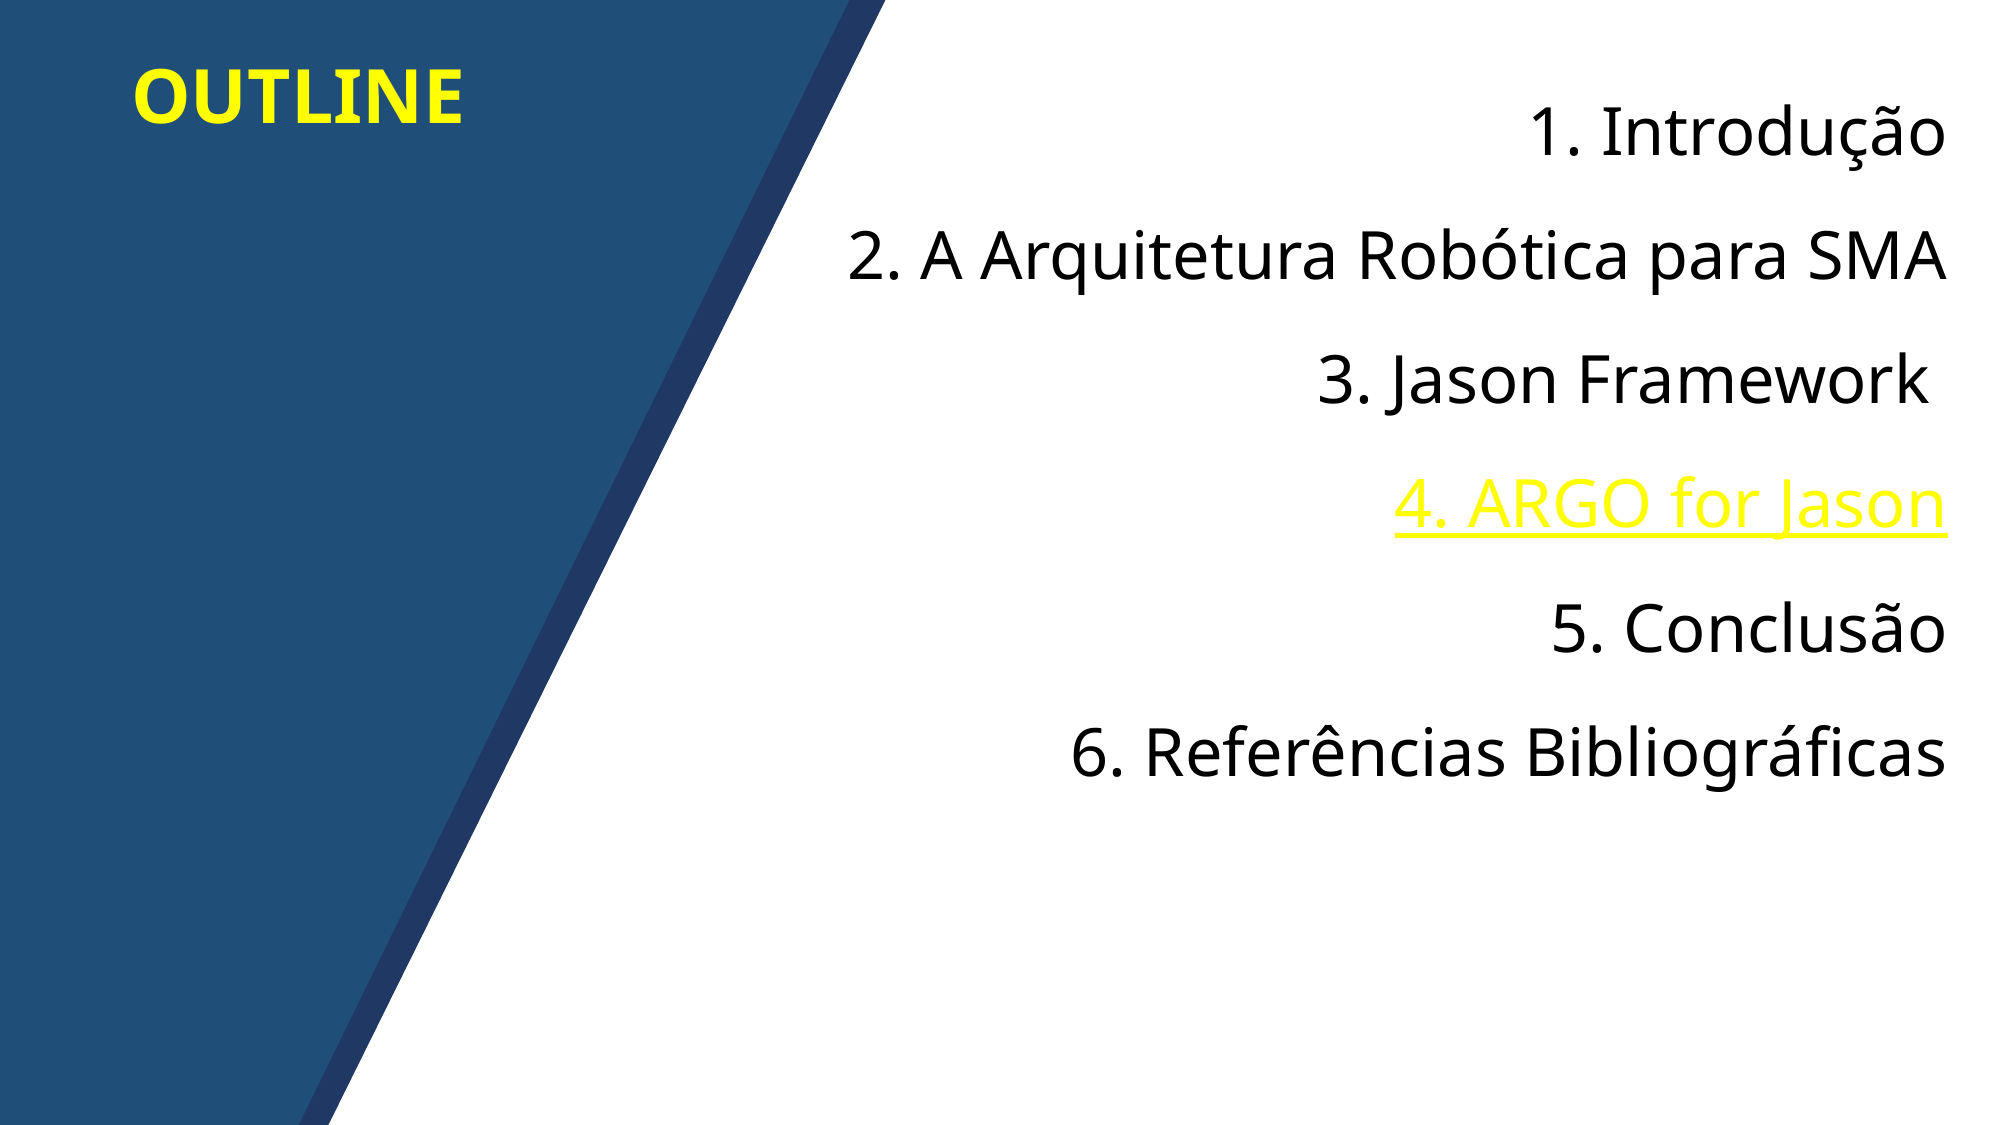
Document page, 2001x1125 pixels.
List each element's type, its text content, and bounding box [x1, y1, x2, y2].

text_box OUTLINE [56, 41, 541, 147]
text_box [0, 0, 886, 1125]
text_box 1. Introdução 2. A Arquitetura Robótica para SMA 3. Jason Framework 4. ARGO for Jason 5. Conclusão 6. Referências Bibliográficas [541, 41, 1964, 888]
